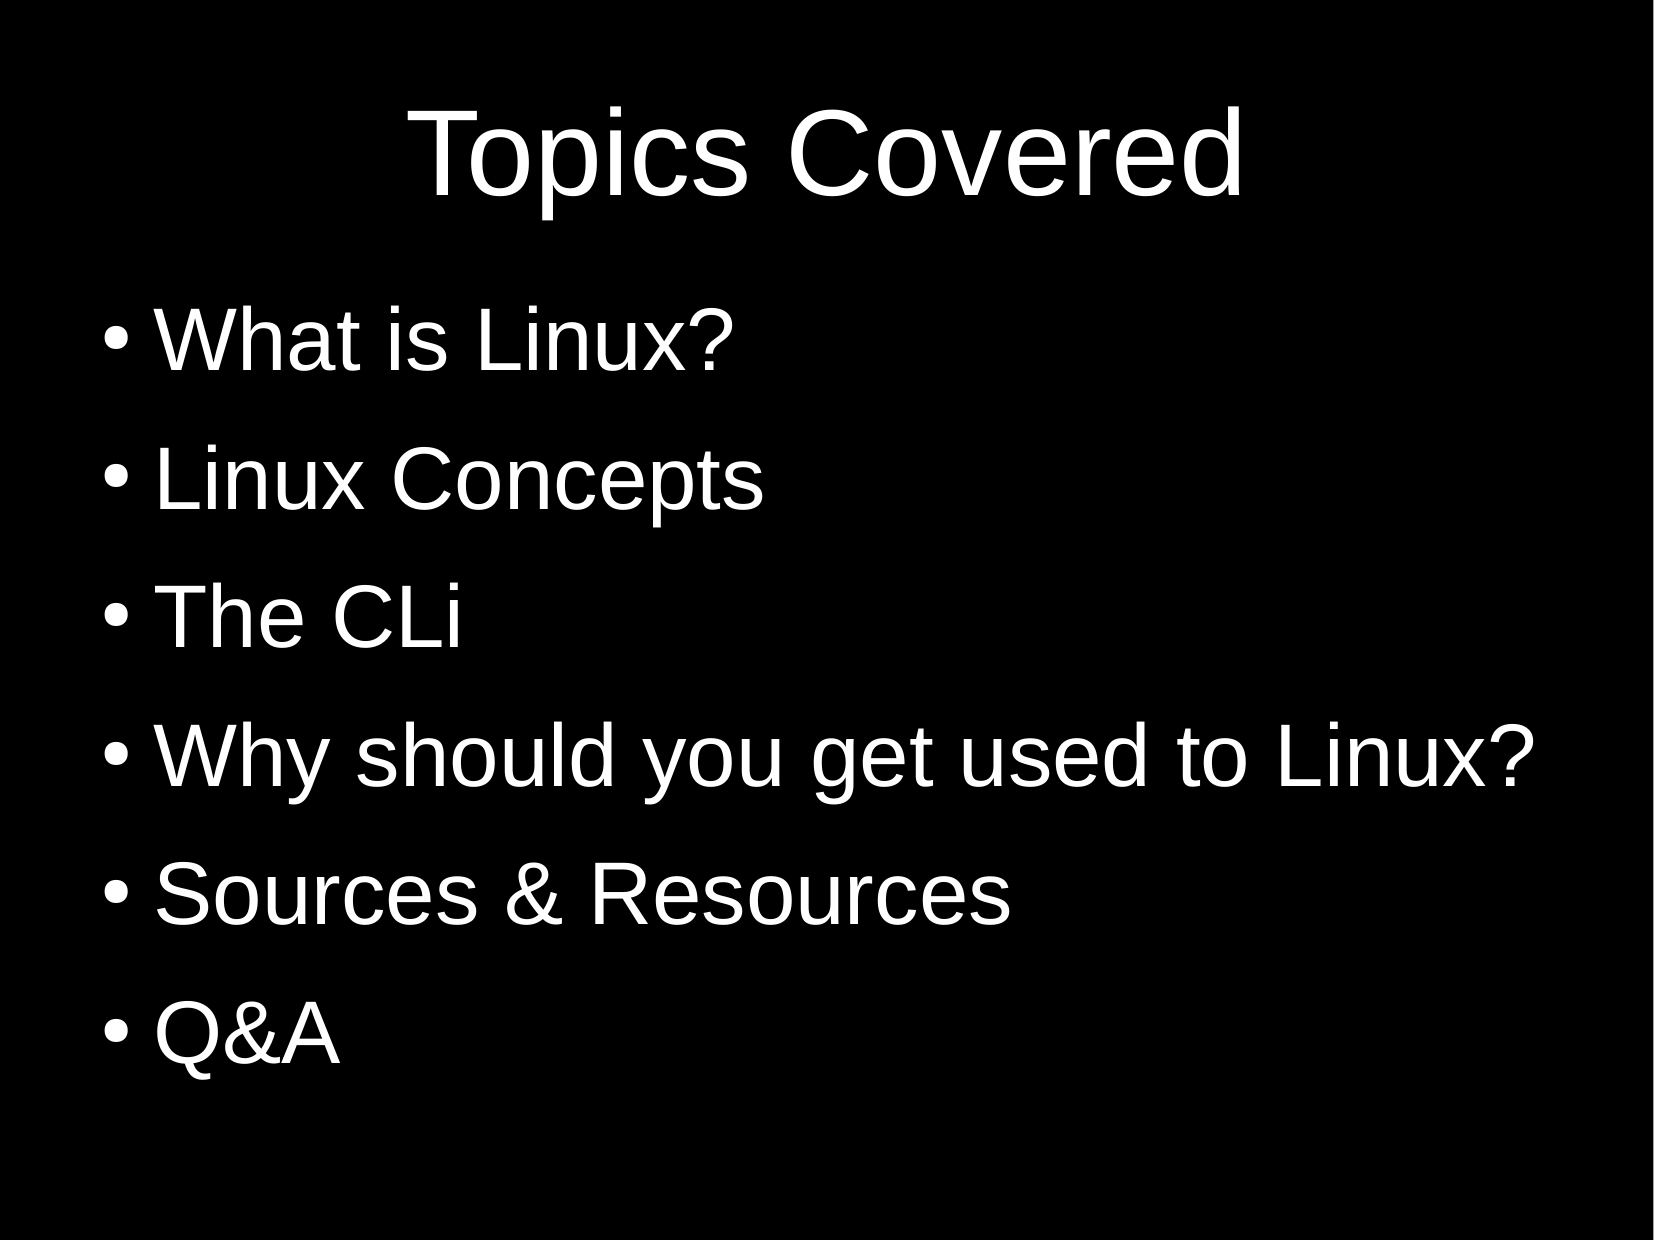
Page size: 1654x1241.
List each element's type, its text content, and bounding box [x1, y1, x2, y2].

title Topics Covered [82, 49, 1571, 257]
list What is Linux? Linux Concepts The CLi Why should you get used to Linux? Sources & Resources Q&A [82, 290, 1571, 1158]
